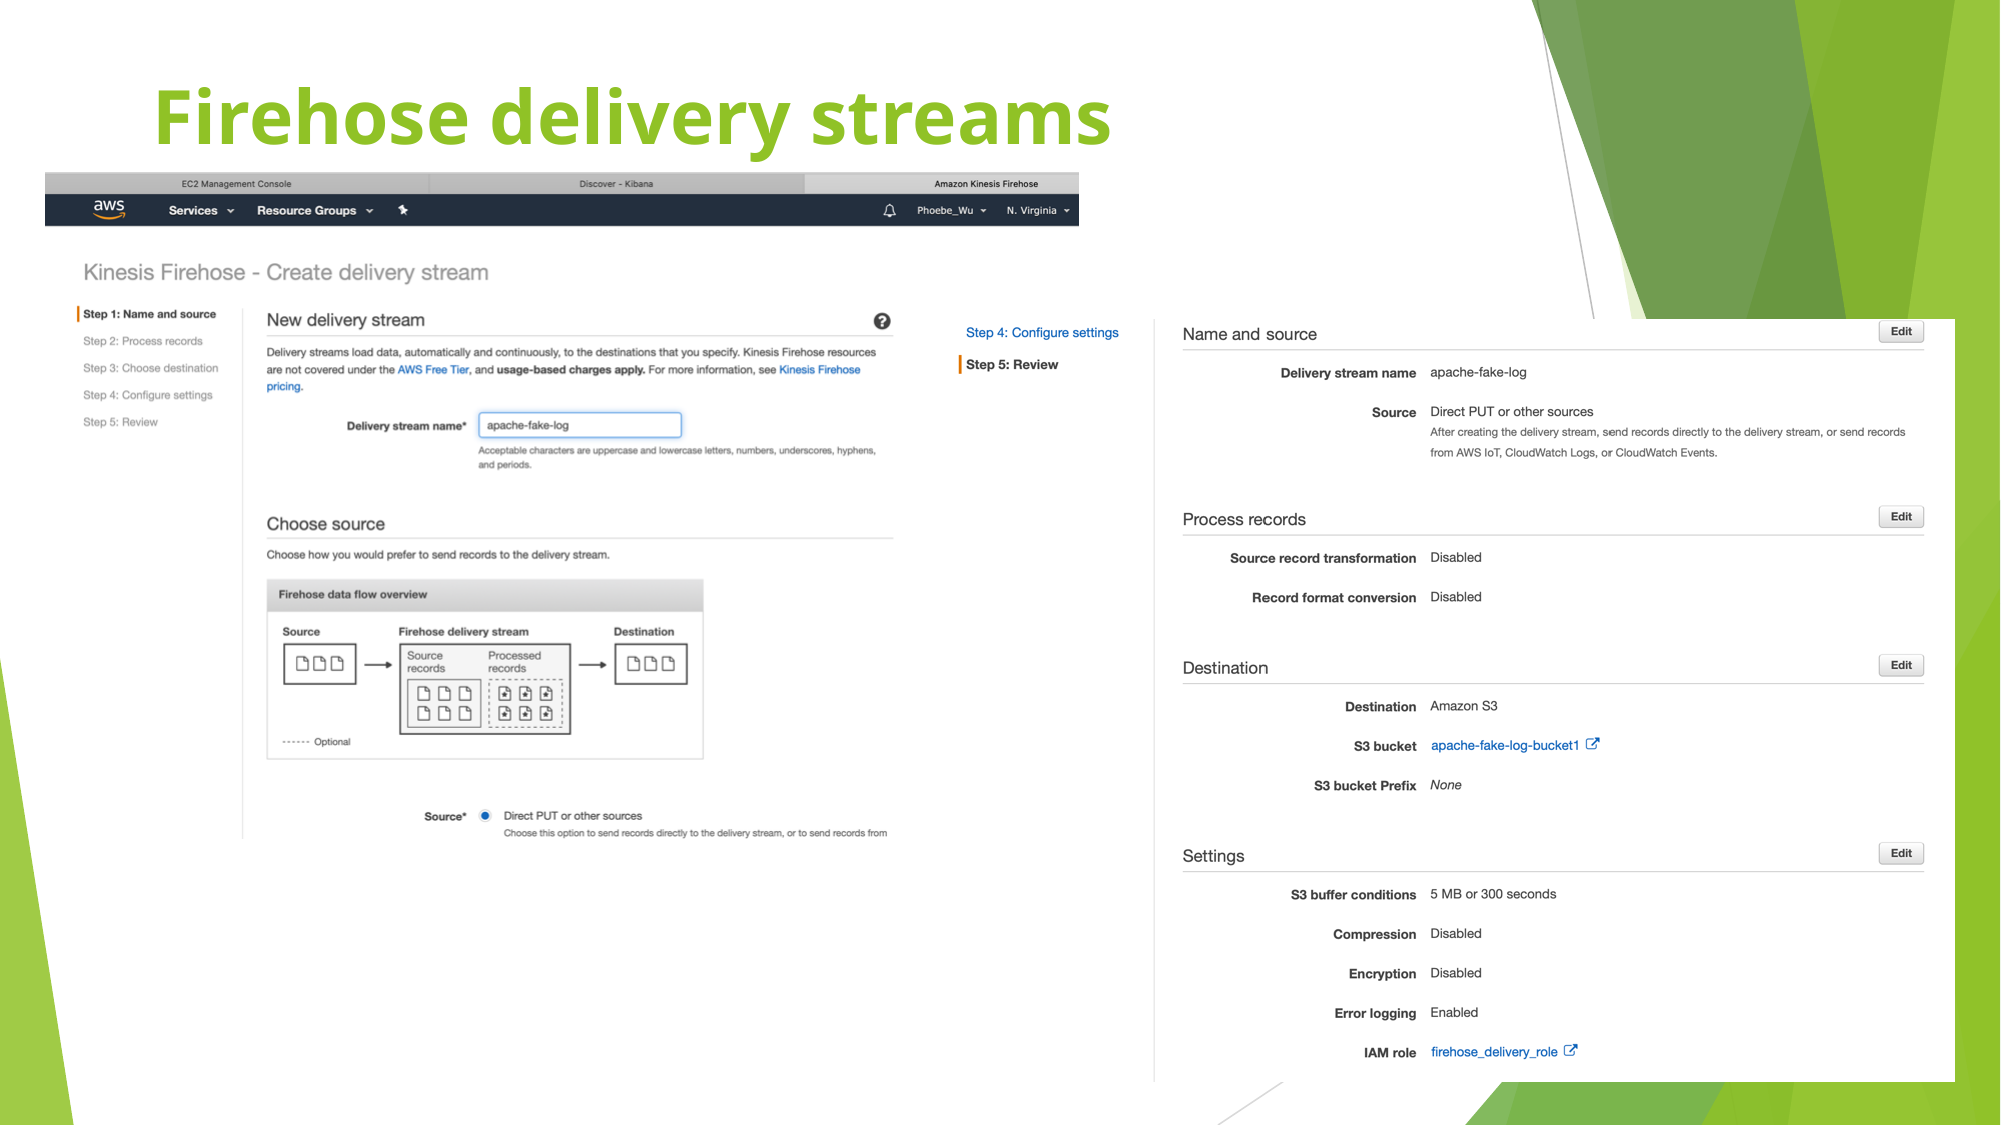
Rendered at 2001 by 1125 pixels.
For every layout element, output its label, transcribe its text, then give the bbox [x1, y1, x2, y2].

picture [45, 172, 1955, 1082]
title Firehose delivery streams [137, 41, 1863, 189]
